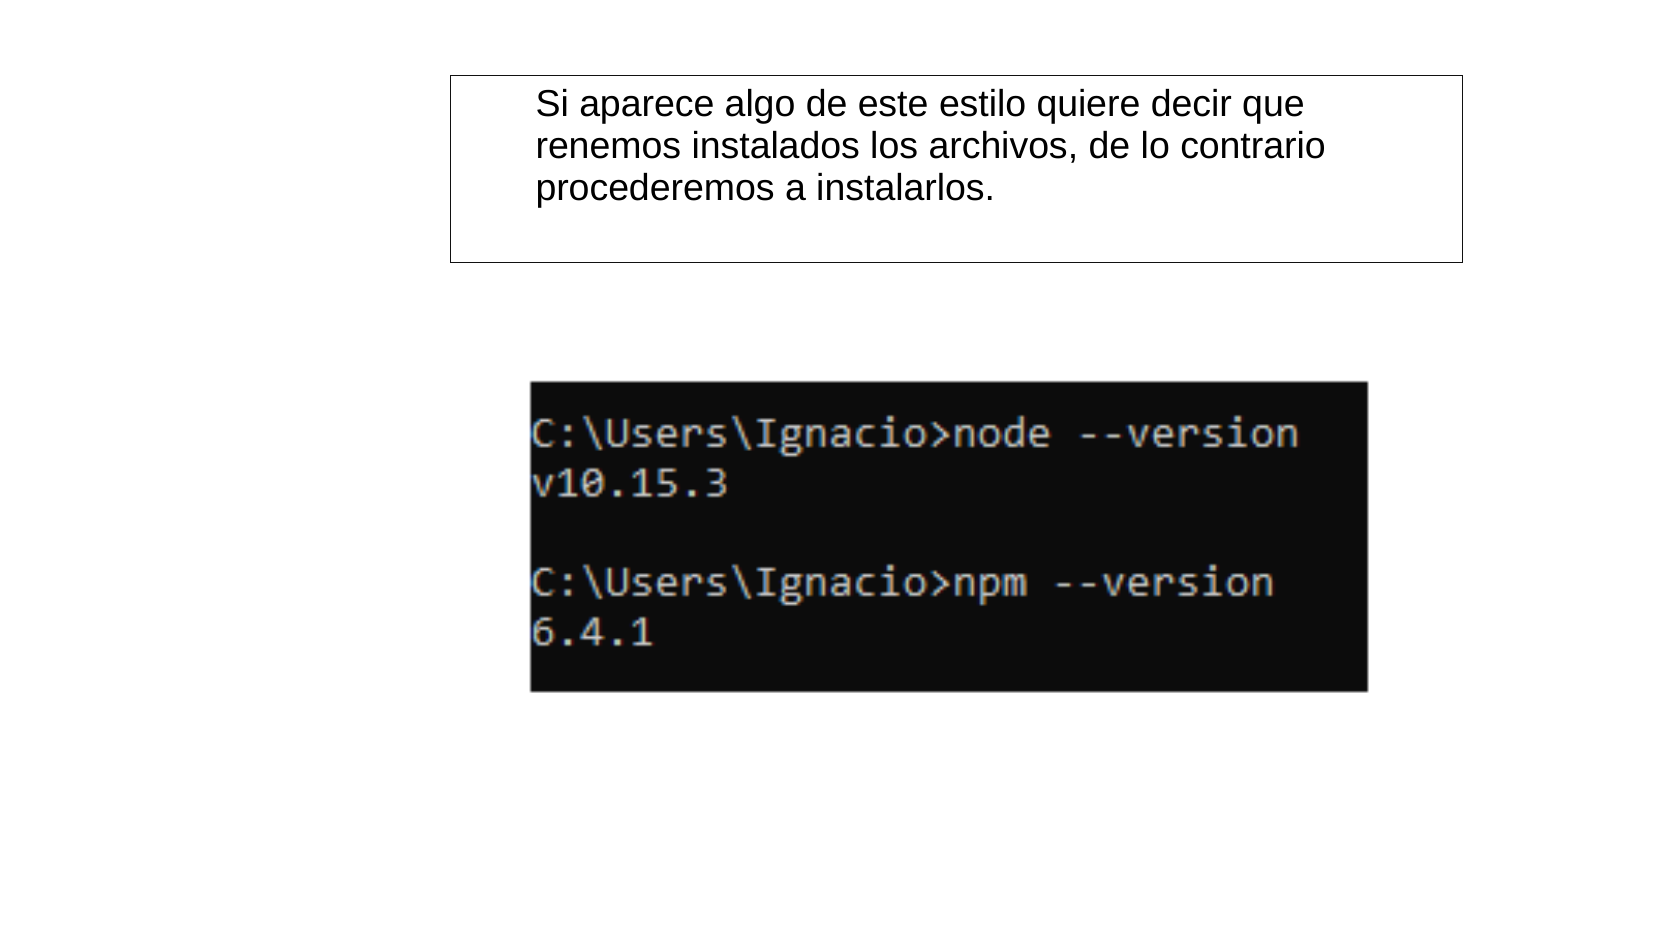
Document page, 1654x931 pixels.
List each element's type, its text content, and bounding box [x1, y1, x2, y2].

picture [487, 337, 1463, 713]
text_box Si aparece algo de este estilo quiere decir que renemos instalados los archivos, de lo contrario procederemos a instalarlos. [450, 75, 1463, 263]
